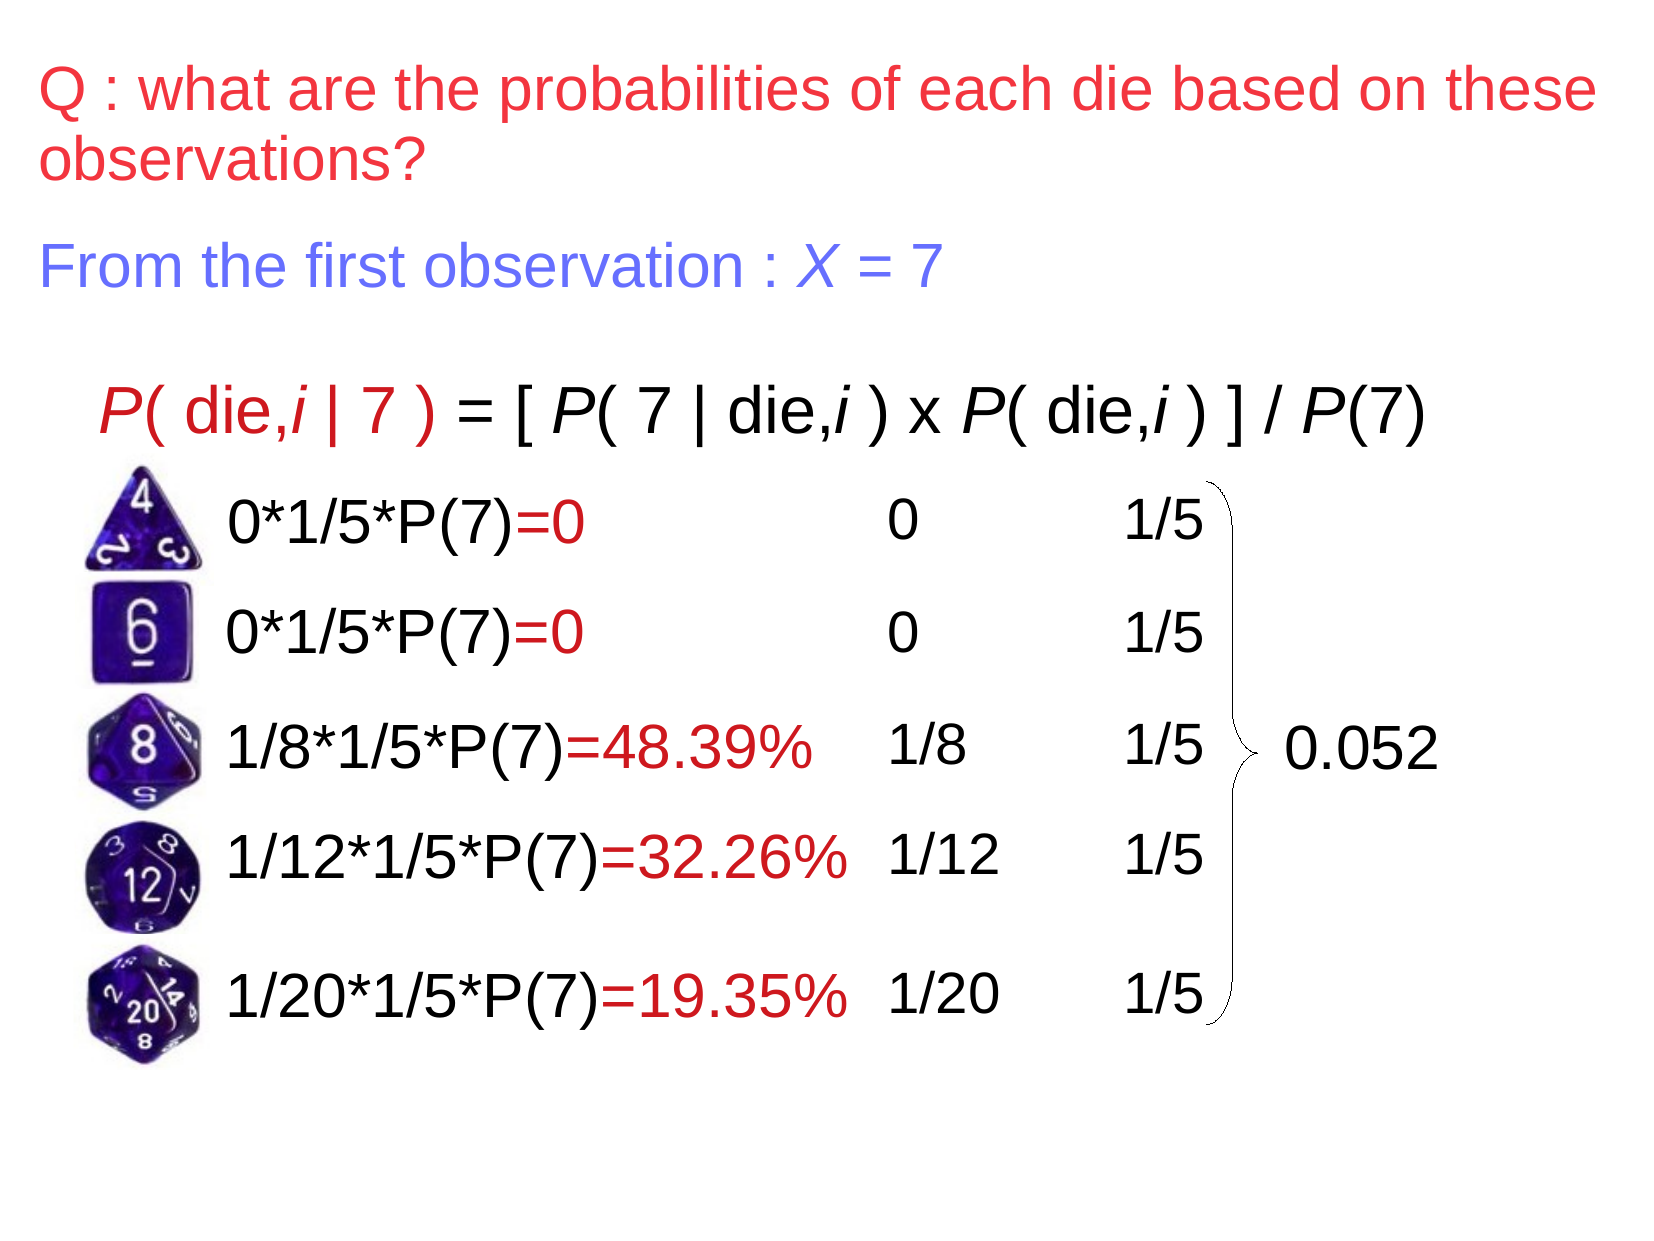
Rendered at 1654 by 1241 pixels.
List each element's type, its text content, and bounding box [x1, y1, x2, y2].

text_box 0 [872, 592, 935, 672]
text_box 1/8*1/5*P(7)=48.39% [210, 704, 829, 790]
picture [71, 453, 214, 1070]
text_box 1/5 [1108, 952, 1220, 1033]
text_box 0*1/5*P(7)=0 [210, 589, 600, 675]
text_box P( die,i | 7 ) = [ P( 7 | die,i ) x P( die,i ) ] / P(7) [84, 378, 1543, 455]
text_box 1/8 [872, 704, 984, 785]
text_box 1/20 [872, 952, 1016, 1033]
text_box 1/5 [1108, 479, 1220, 560]
text_box 1/5 [1108, 704, 1220, 785]
text_box 1/12 [872, 814, 1016, 894]
text_box 0*1/5*P(7)=0 [212, 479, 602, 564]
text_box Q : what are the probabilities of each die based on these observations? [23, 46, 1647, 201]
text_box From the first observation : X = 7 [23, 223, 1647, 378]
text_box 0.052 [1269, 705, 1456, 791]
text_box 1/12*1/5*P(7)=32.26% [211, 814, 864, 899]
text_box 1/5 [1108, 814, 1220, 894]
text_box 0 [872, 479, 935, 560]
text_box 1/5 [1108, 592, 1220, 672]
text_box 1/20*1/5*P(7)=19.35% [211, 953, 864, 1038]
